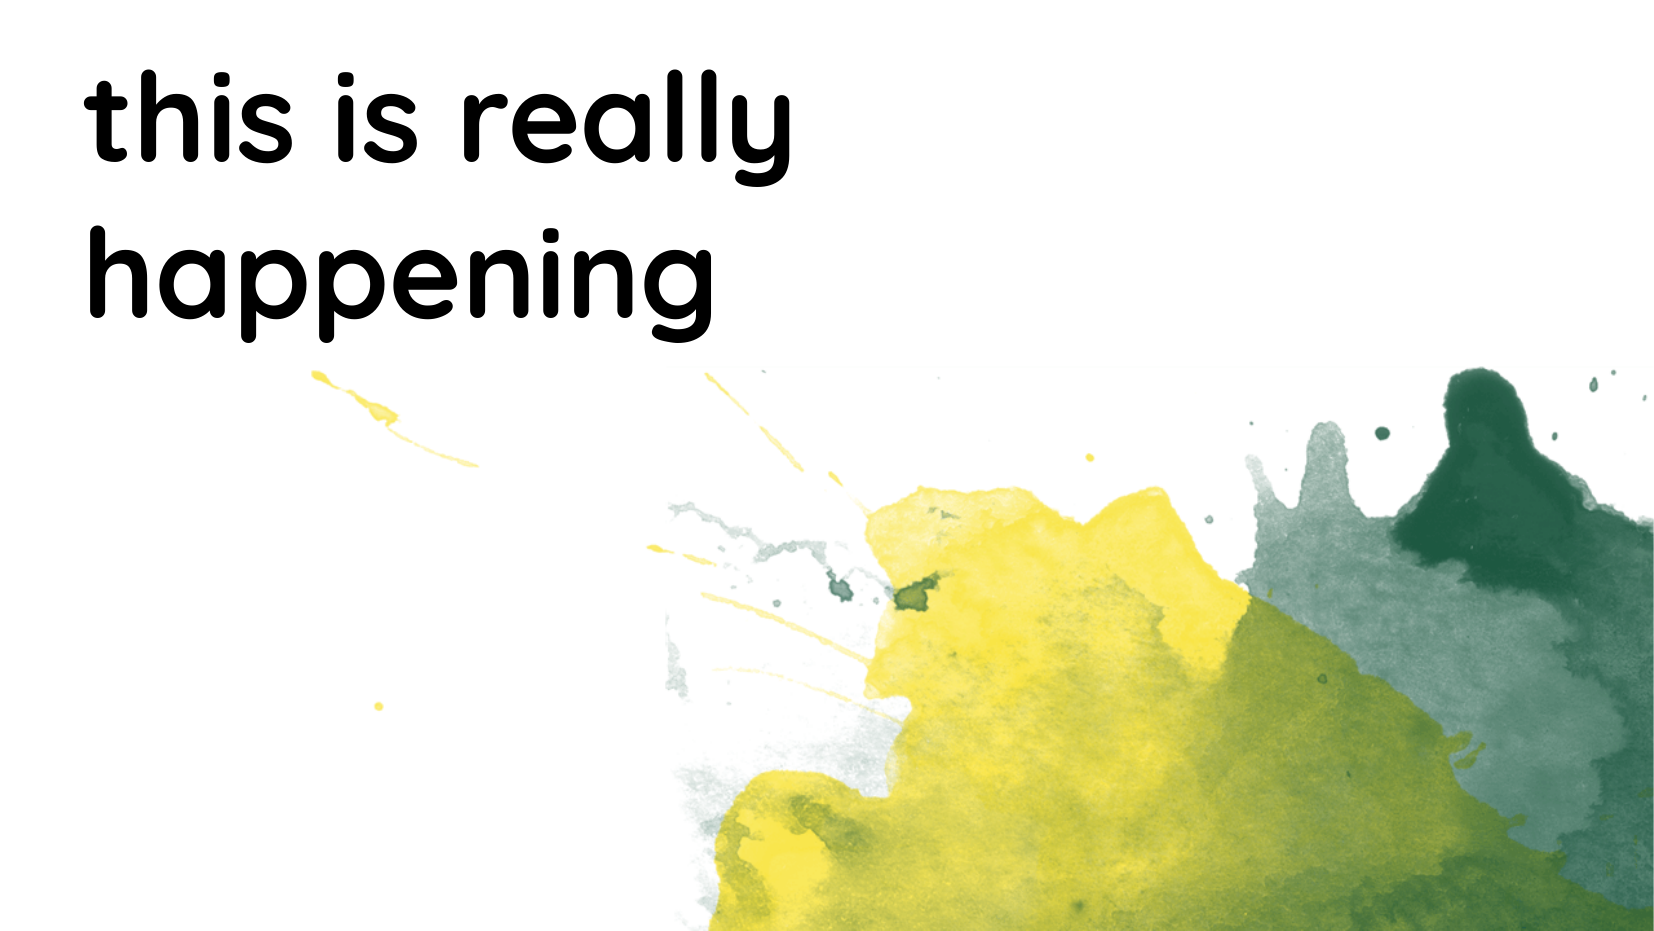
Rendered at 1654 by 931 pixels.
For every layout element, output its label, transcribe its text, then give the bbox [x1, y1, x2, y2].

title this is really happening [82, 37, 1571, 603]
picture [0, 0, 1654, 931]
